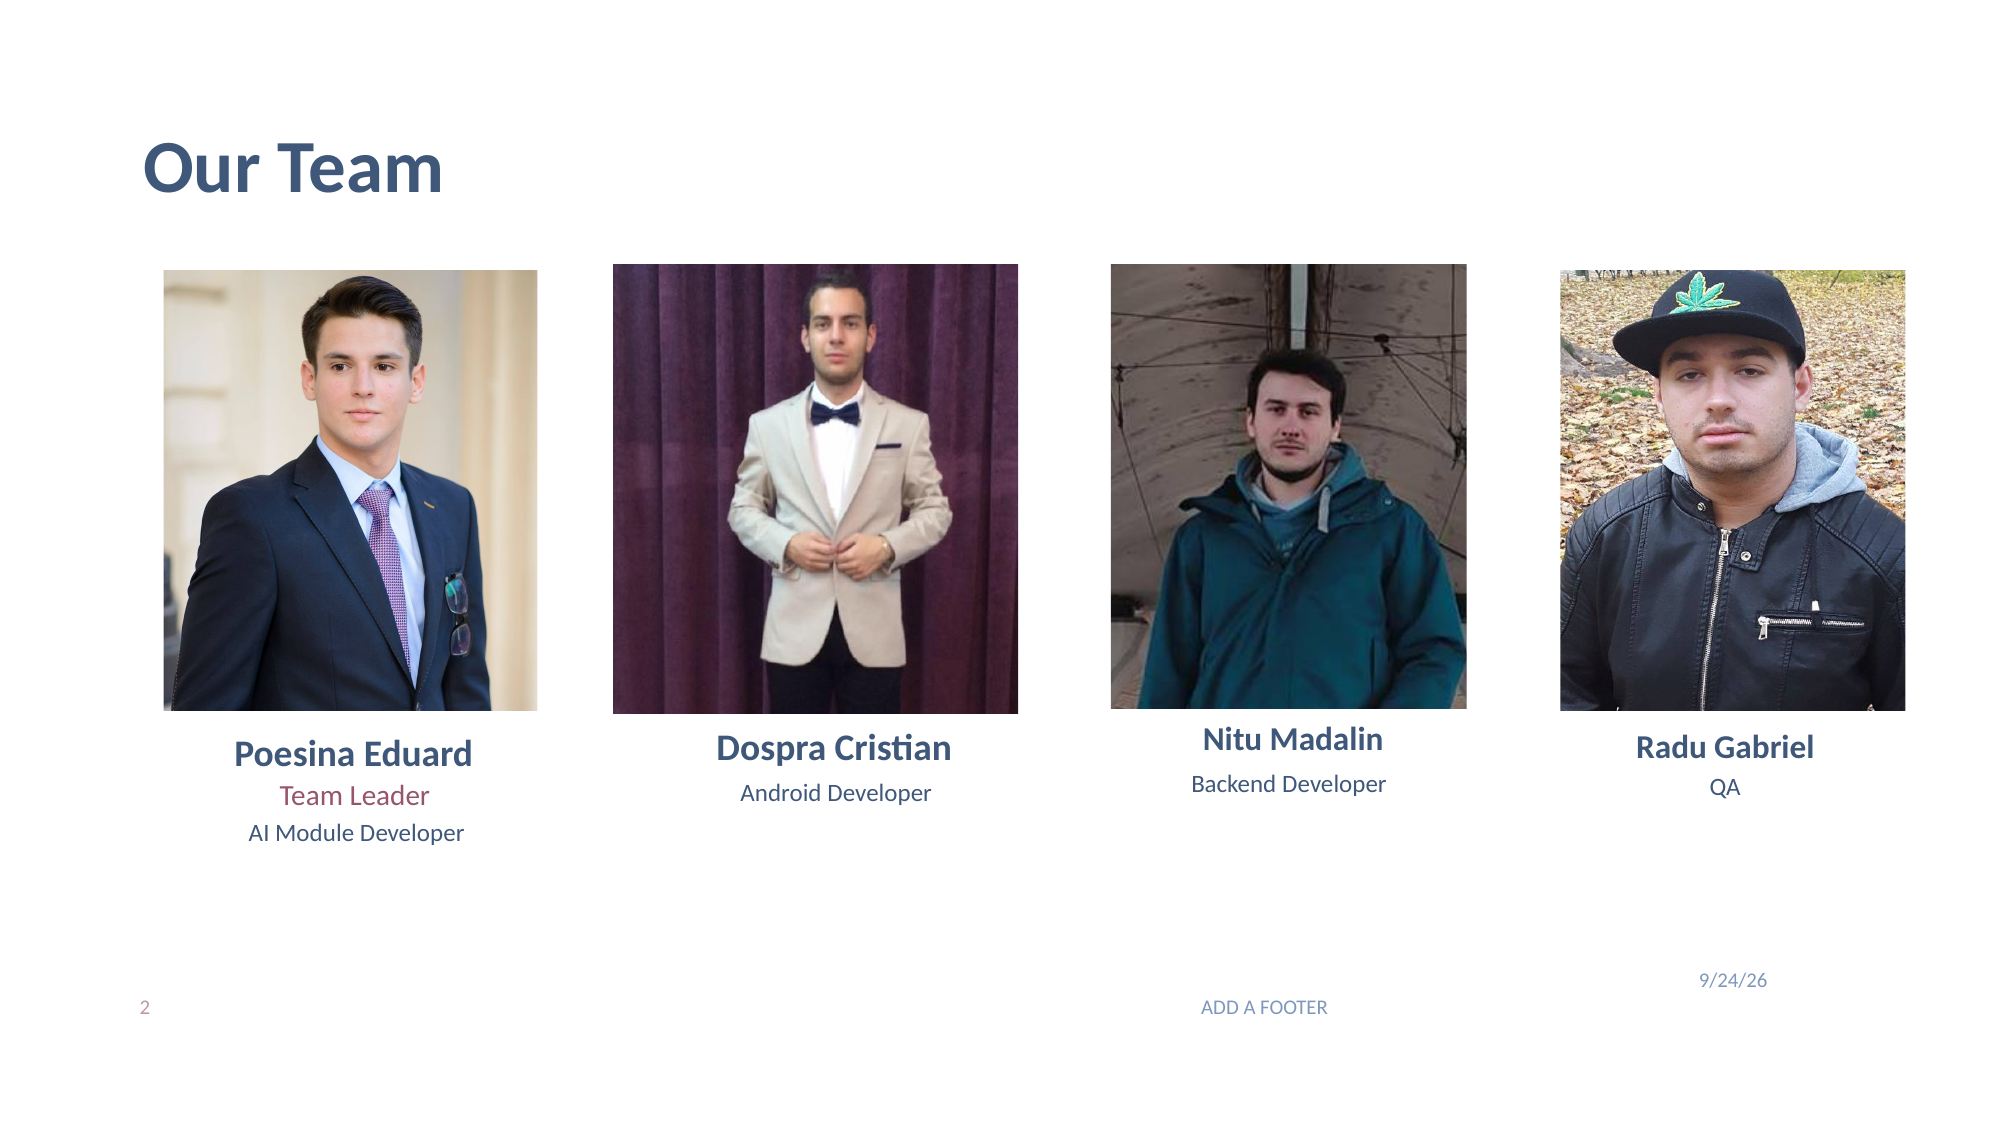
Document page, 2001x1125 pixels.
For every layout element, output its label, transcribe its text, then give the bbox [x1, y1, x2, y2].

text_box ADD A FOOTER [1186, 993, 1862, 1033]
list Poesina Eduard [194, 719, 508, 775]
picture [613, 264, 1019, 714]
list Backend Developer [1129, 771, 1443, 886]
text_box 2019/5/22 [1683, 953, 1862, 992]
title Our Team [137, 121, 1702, 215]
list Nitu Madalin [1134, 702, 1448, 758]
text_box [105, 993, 170, 1033]
picture [163, 270, 538, 711]
list QA [1565, 774, 1879, 888]
list Team Leader [195, 780, 509, 820]
list Dospra Cristian [675, 713, 988, 769]
list AI Module Developer [197, 819, 511, 934]
list Android Developer [677, 780, 991, 894]
list Radu Gabriel [1566, 711, 1880, 767]
picture [1560, 270, 1906, 711]
picture [1110, 264, 1467, 709]
